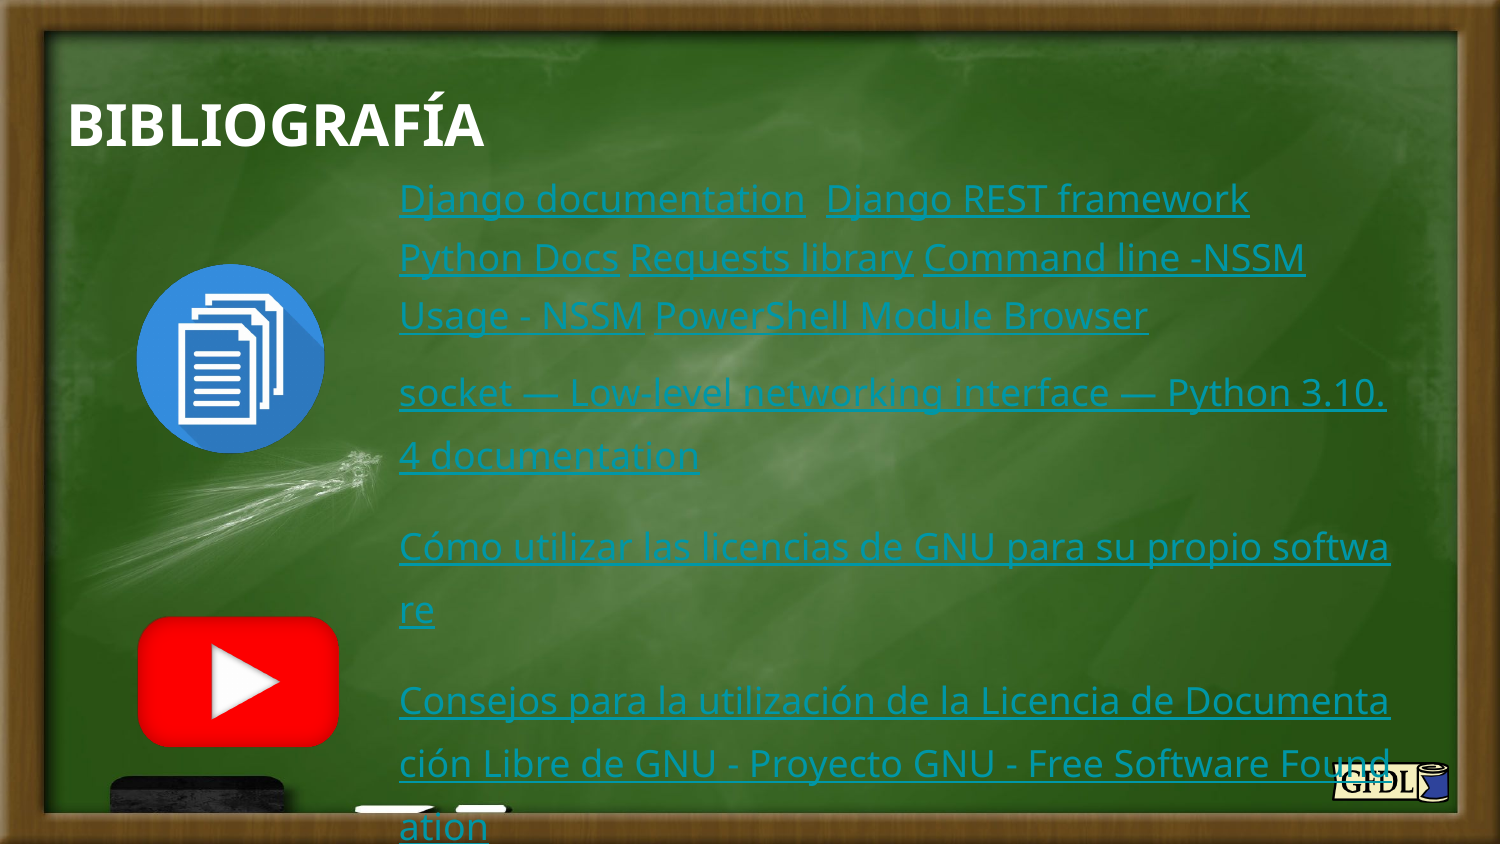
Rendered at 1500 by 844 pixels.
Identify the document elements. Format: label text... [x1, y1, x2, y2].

title BIBLIOGRAFÍA [51, 72, 1449, 167]
picture [0, 0, 1500, 844]
text_box Django documentation Django REST framework Python Docs Requests library Command line -NSSM Usage - NSSM PowerShell Module Browser socket — Low-level networking interface — Python 3.10.4 documentation Cómo utilizar las licencias de GNU para su propio software Consejos para la utilización de la Licencia de Documentación Libre de GNU - Proyecto GNU - Free Software Foundation REST API con Python, Django y MySQL (GET, POST, PUT, DELETE) ✅ [383, 152, 1414, 844]
